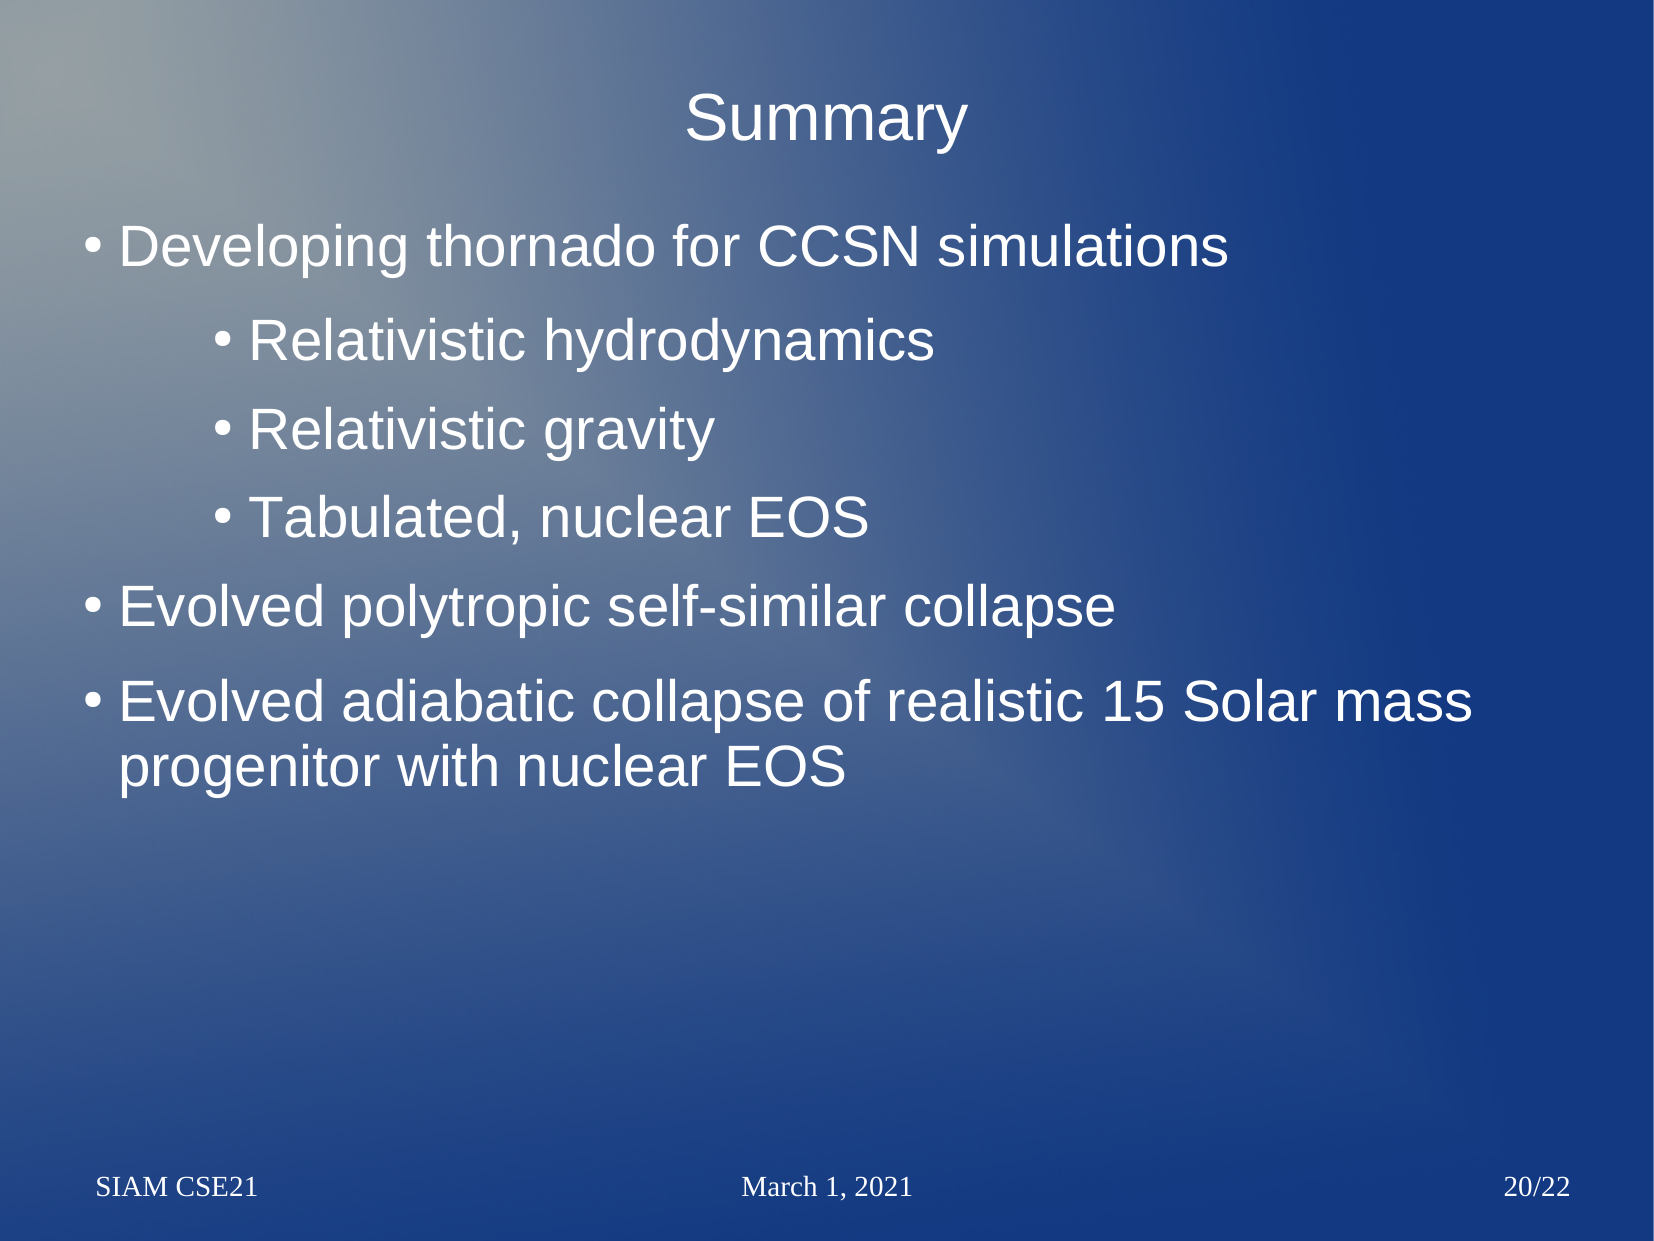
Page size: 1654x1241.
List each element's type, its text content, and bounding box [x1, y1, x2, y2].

picture [0, 0, 1654, 1241]
list Developing thornado for CCSN simulations Relativistic hydrodynamics Relativistic gravity Tabulated, nuclear EOS Evolved polytropic self-similar collapse Evolved adiabatic collapse of realistic 15 Solar mass progenitor with nuclear EOS [82, 213, 1571, 1032]
title Summary [82, 13, 1571, 213]
